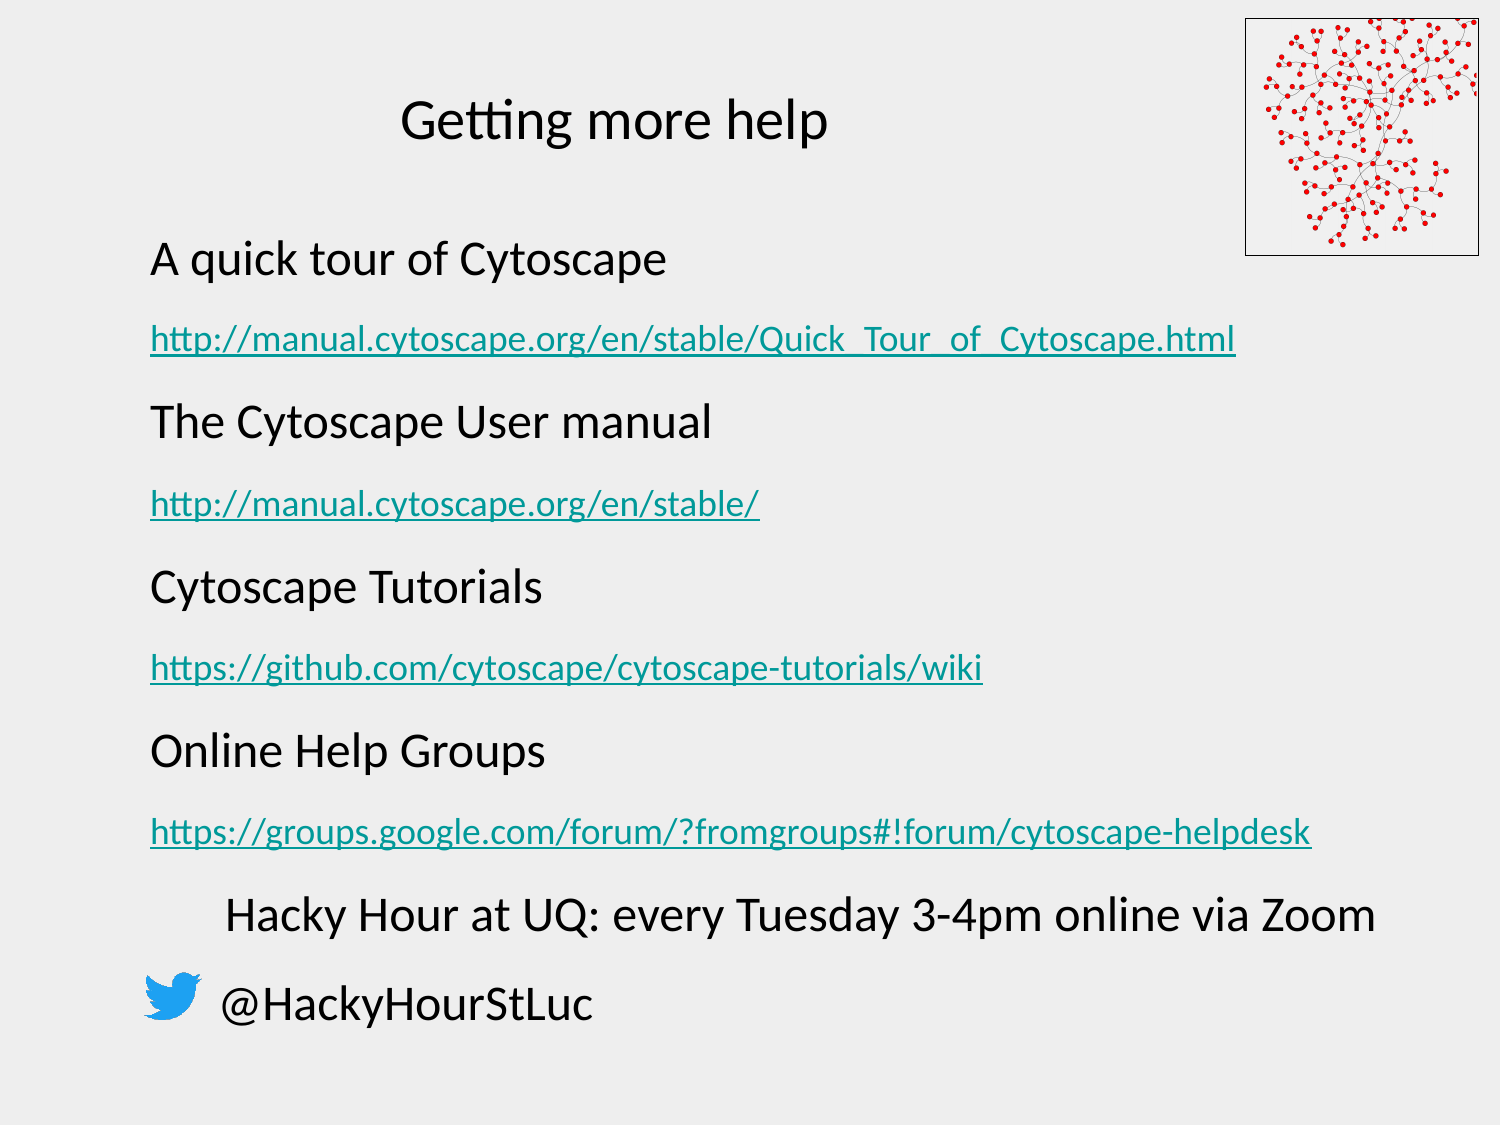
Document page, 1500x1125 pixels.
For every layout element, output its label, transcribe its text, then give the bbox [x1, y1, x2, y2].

picture [1246, 19, 1478, 255]
picture [141, 968, 204, 1024]
text_box Getting more help [0, 80, 1290, 151]
text_box A quick tour of Cytoscape http://manual.cytoscape.org/en/stable/Quick_Tour_of_Cytoscape.html The Cytoscape User manual http://manual.cytoscape.org/en/stable/ Cytoscape Tutorials https://github.com/cytoscape/cytoscape-tutorials/wiki Online Help Groups https://groups.google.com/forum/?fromgroups#!forum/cytoscape-helpdesk Hacky Hour at UQ: every Tuesday 3-4pm online via Zoom @HackyHourStLuc [74, 224, 1470, 1035]
